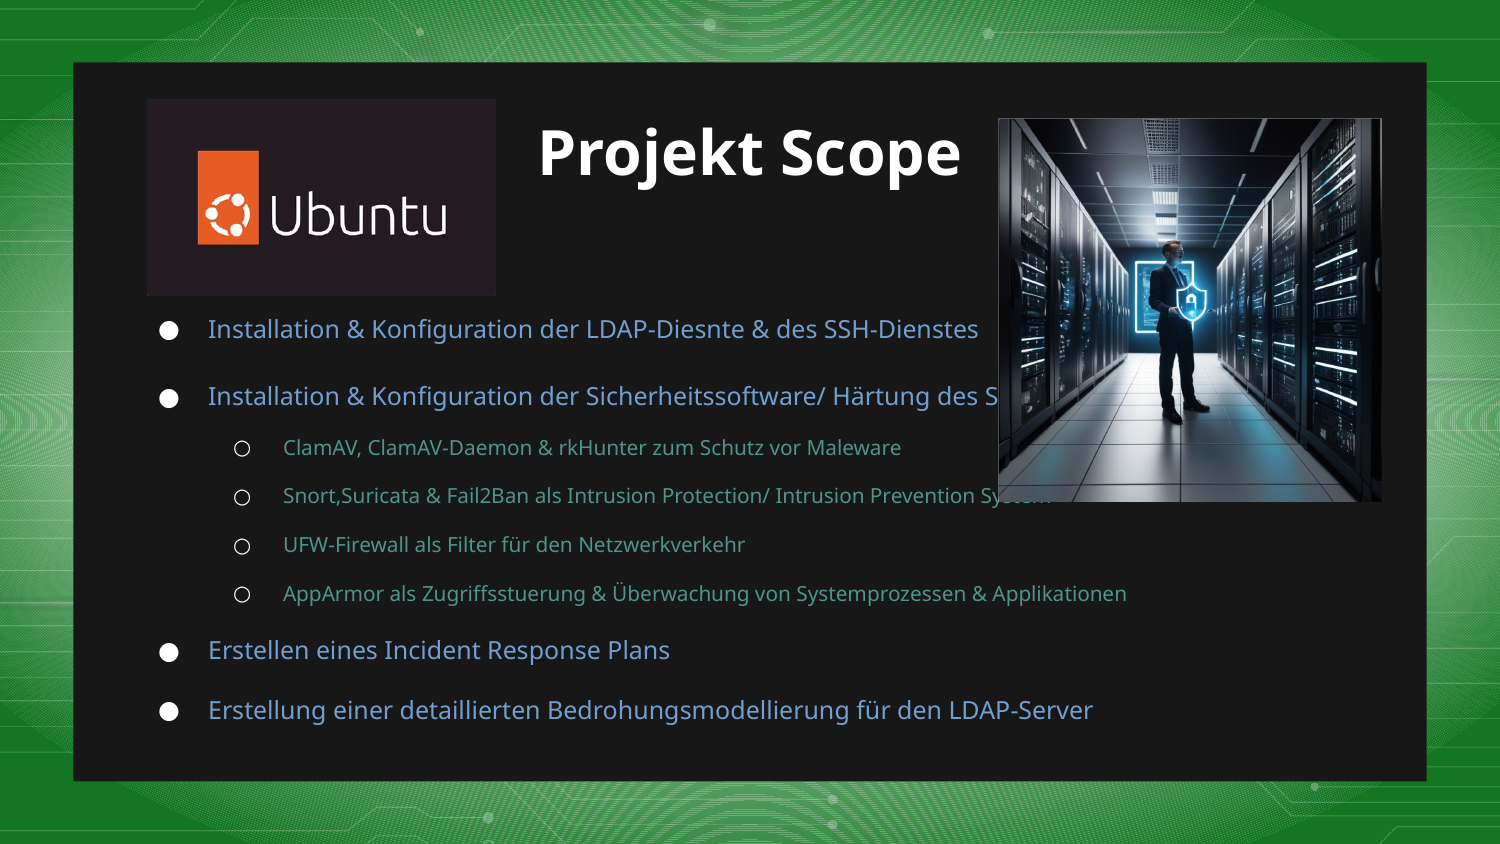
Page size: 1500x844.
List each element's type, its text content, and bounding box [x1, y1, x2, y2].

title Projekt Scope [118, 98, 1382, 215]
picture [998, 118, 1382, 503]
list Installation & Konfiguration der LDAP-Diesnte & des SSH-Dienstes Installation & Konfiguration der Sicherheitssoftware/ Härtung des Servers ClamAV, ClamAV-Daemon & rkHunter zum Schutz vor Maleware Snort,Suricata & Fail2Ban als Intrusion Protection/ Intrusion Prevention System UFW-Firewall als Filter für den Netzwerkverkehr AppArmor als Zugriffsstuerung & Überwachung von Systemprozessen & Applikationen Erstellen eines Incident Response Plans Erstellung einer detaillierten Bedrohungsmodellierung für den LDAP-Server [118, 293, 1382, 750]
picture [147, 99, 496, 296]
